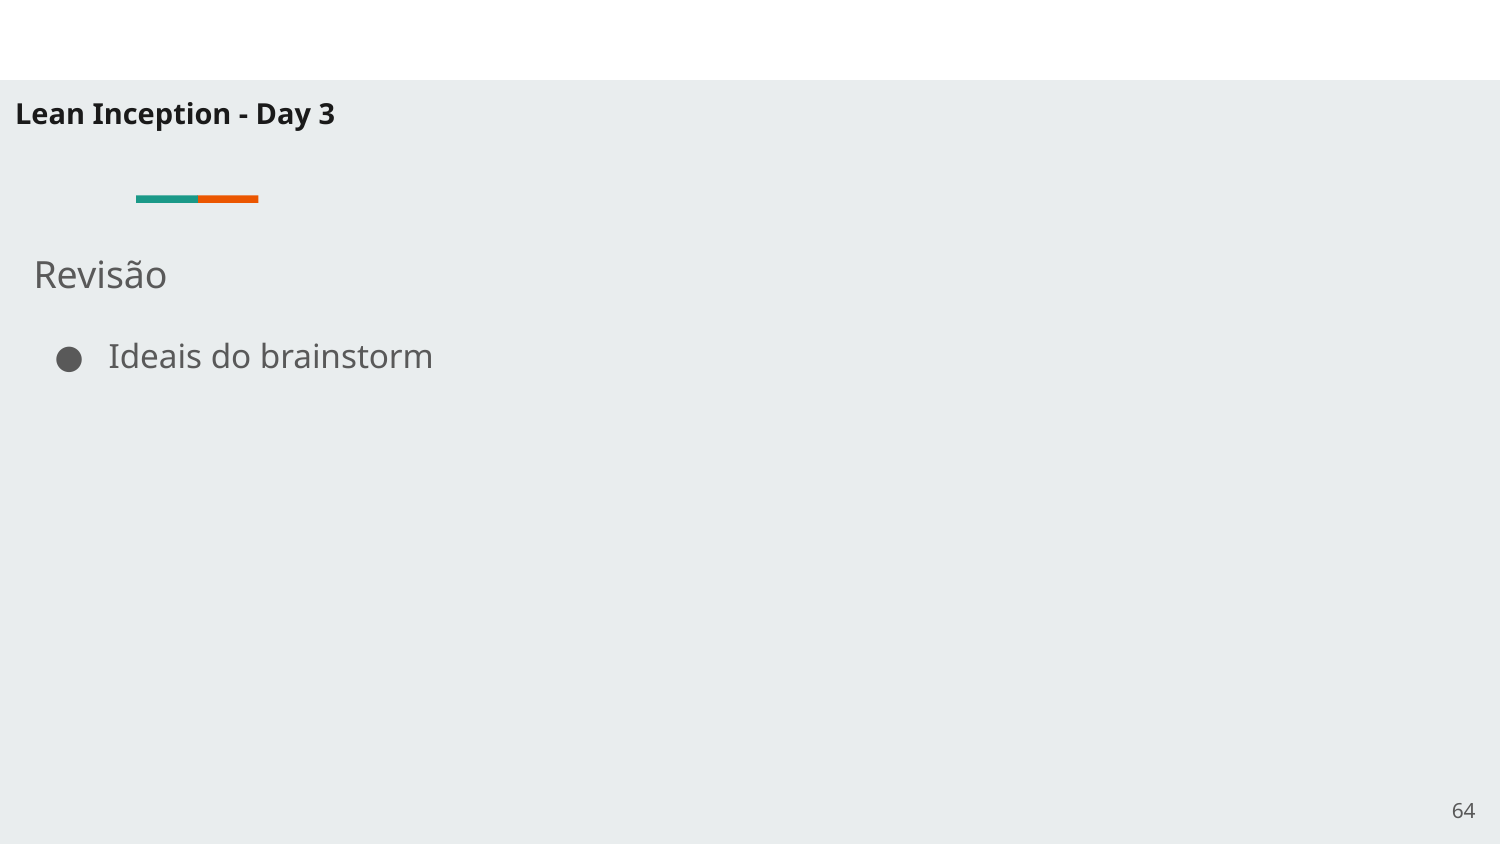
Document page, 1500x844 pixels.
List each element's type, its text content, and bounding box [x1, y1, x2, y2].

title Lean Inception - Day 3 [0, 80, 1101, 181]
subtitle Revisão Ideais do brainstorm [18, 235, 1466, 787]
slide_number <number> [1400, 779, 1491, 844]
